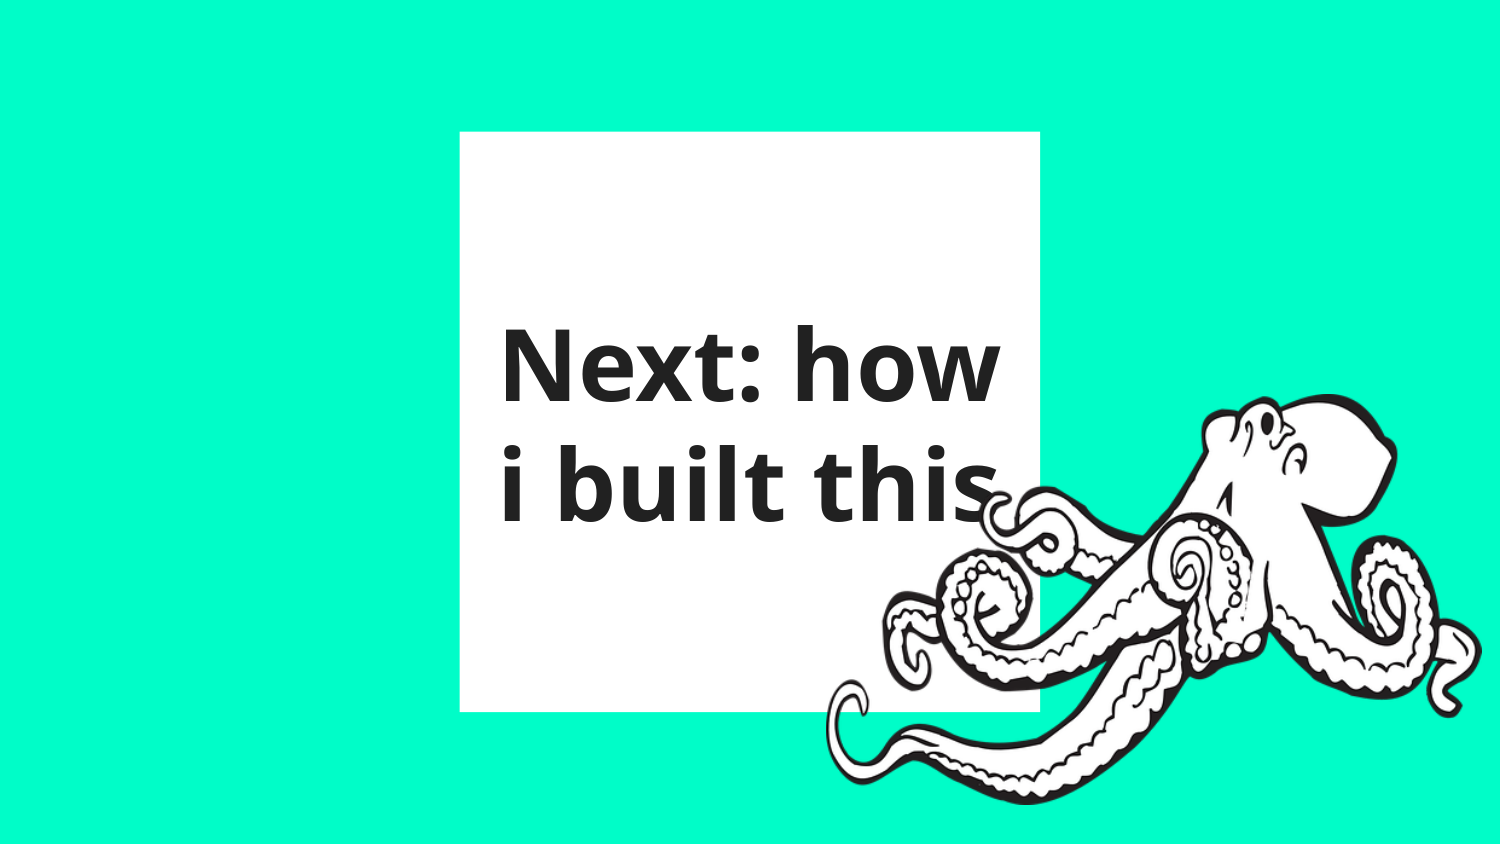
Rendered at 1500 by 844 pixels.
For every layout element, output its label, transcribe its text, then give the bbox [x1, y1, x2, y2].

picture [826, 394, 1482, 805]
title Next: how i built this [459, 131, 1041, 713]
